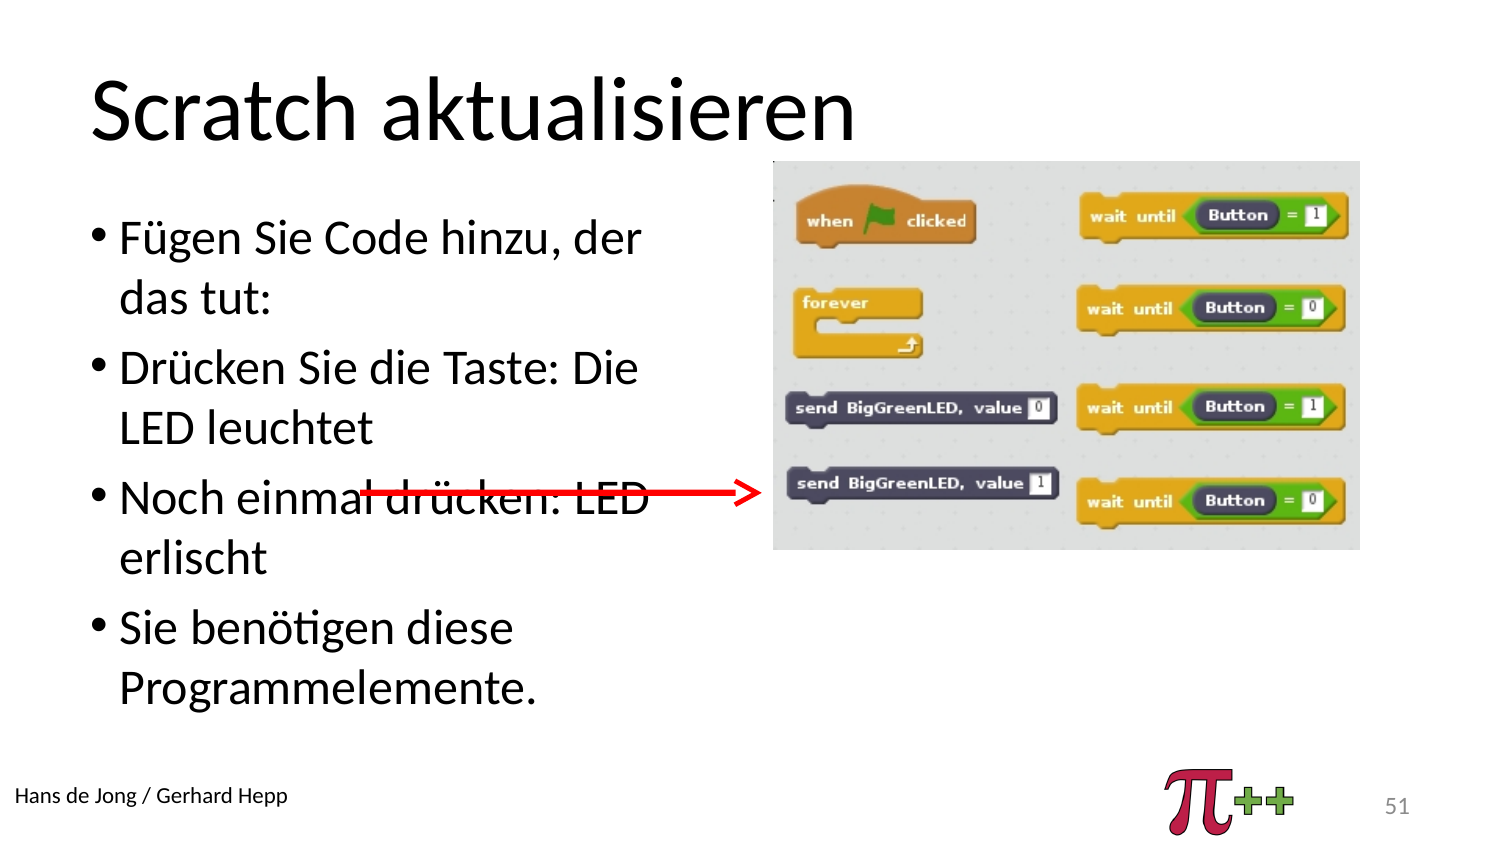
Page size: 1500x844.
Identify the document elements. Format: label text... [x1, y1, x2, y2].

title Scratch aktualisieren [75, 33, 1425, 175]
slide_number <getal> [1340, 782, 1425, 827]
picture [1163, 768, 1294, 836]
list Fügen Sie Code hinzu, der das tut: Drücken Sie die Taste: Die LED leuchtet Noch einmal drücken: LED erlischt Sie benötigen diese Programmelemente. [75, 196, 739, 754]
picture [773, 161, 1360, 550]
